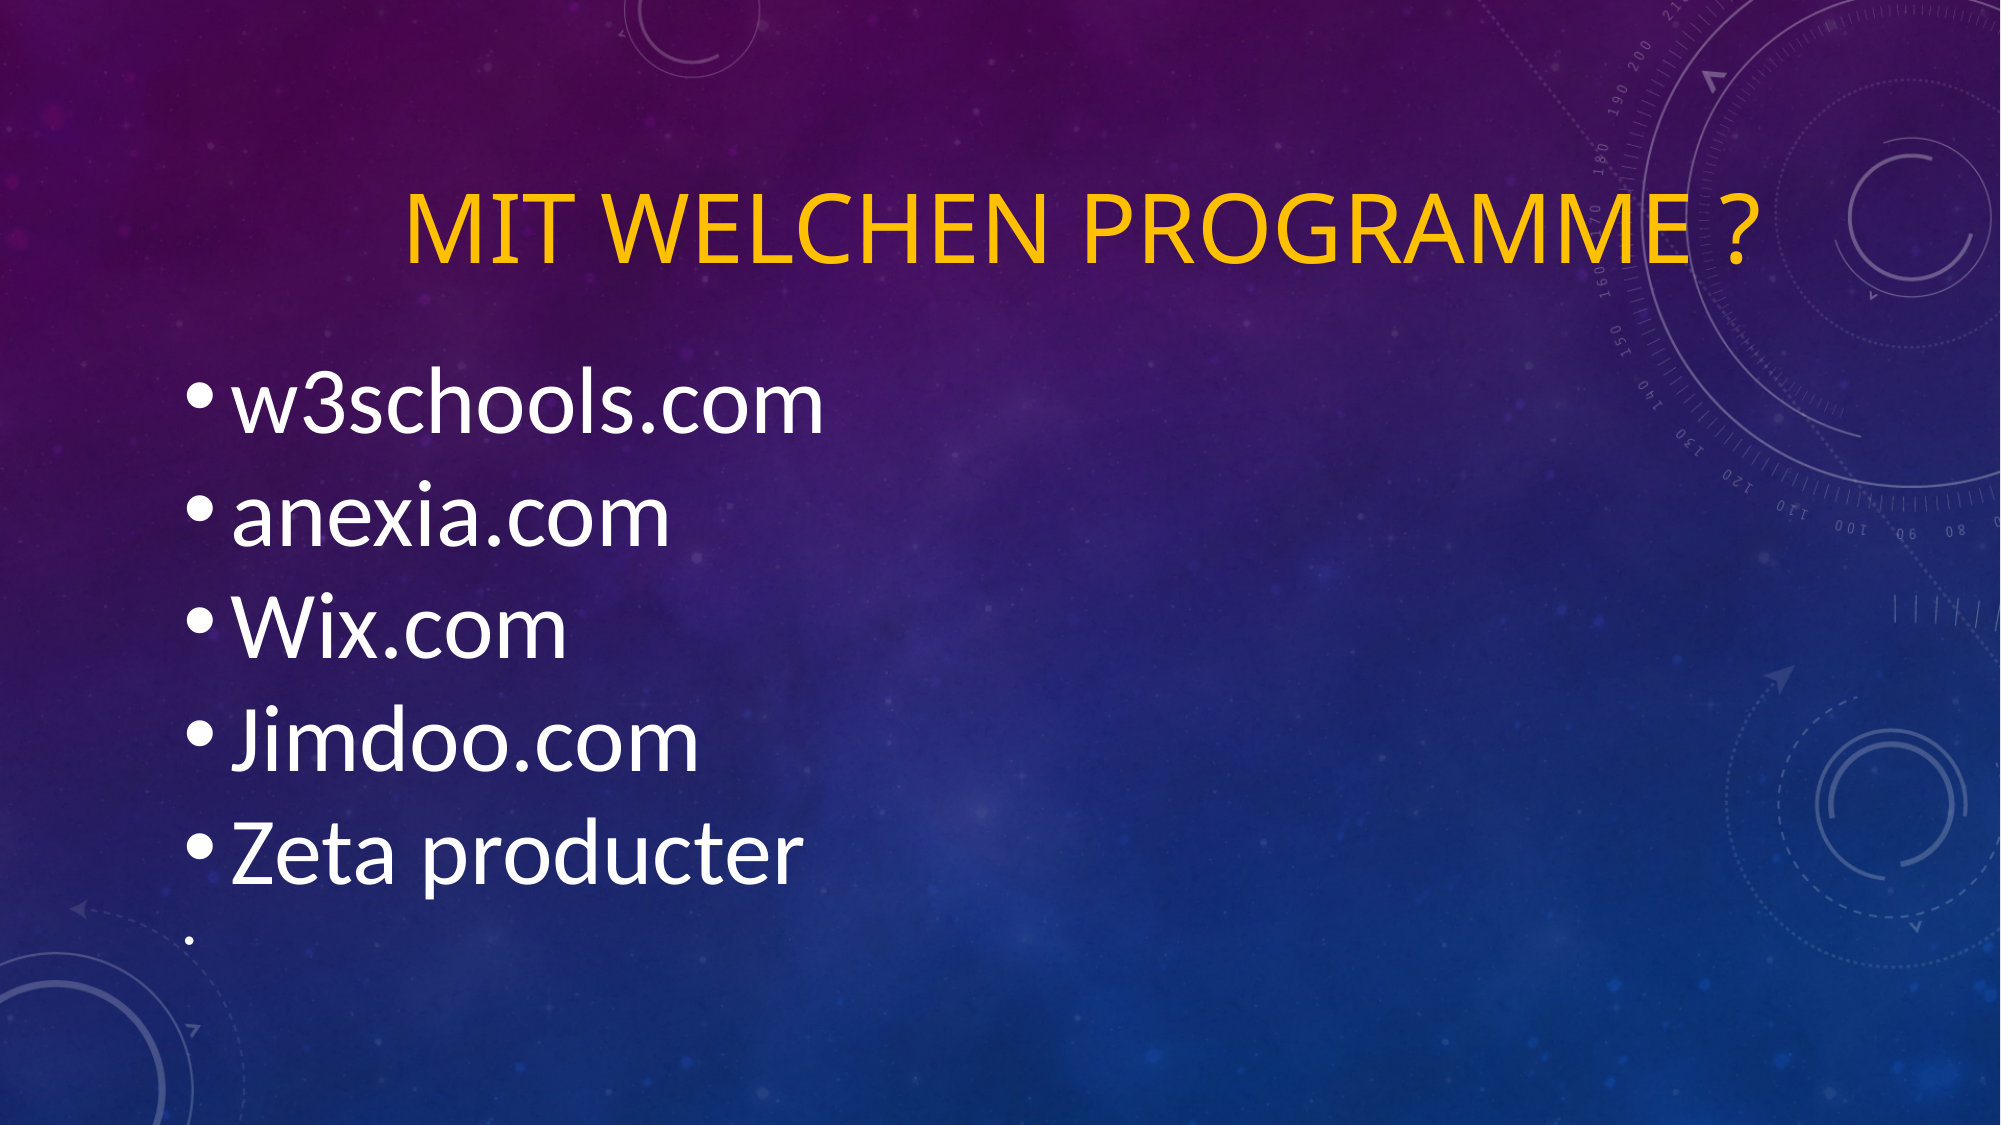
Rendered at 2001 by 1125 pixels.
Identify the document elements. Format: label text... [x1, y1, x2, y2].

title Mit welchen Programme ? [169, 105, 1832, 344]
list w3schools.com anexia.com‎ Wix.com Jimdoo.com Zeta producter [169, 352, 1832, 951]
